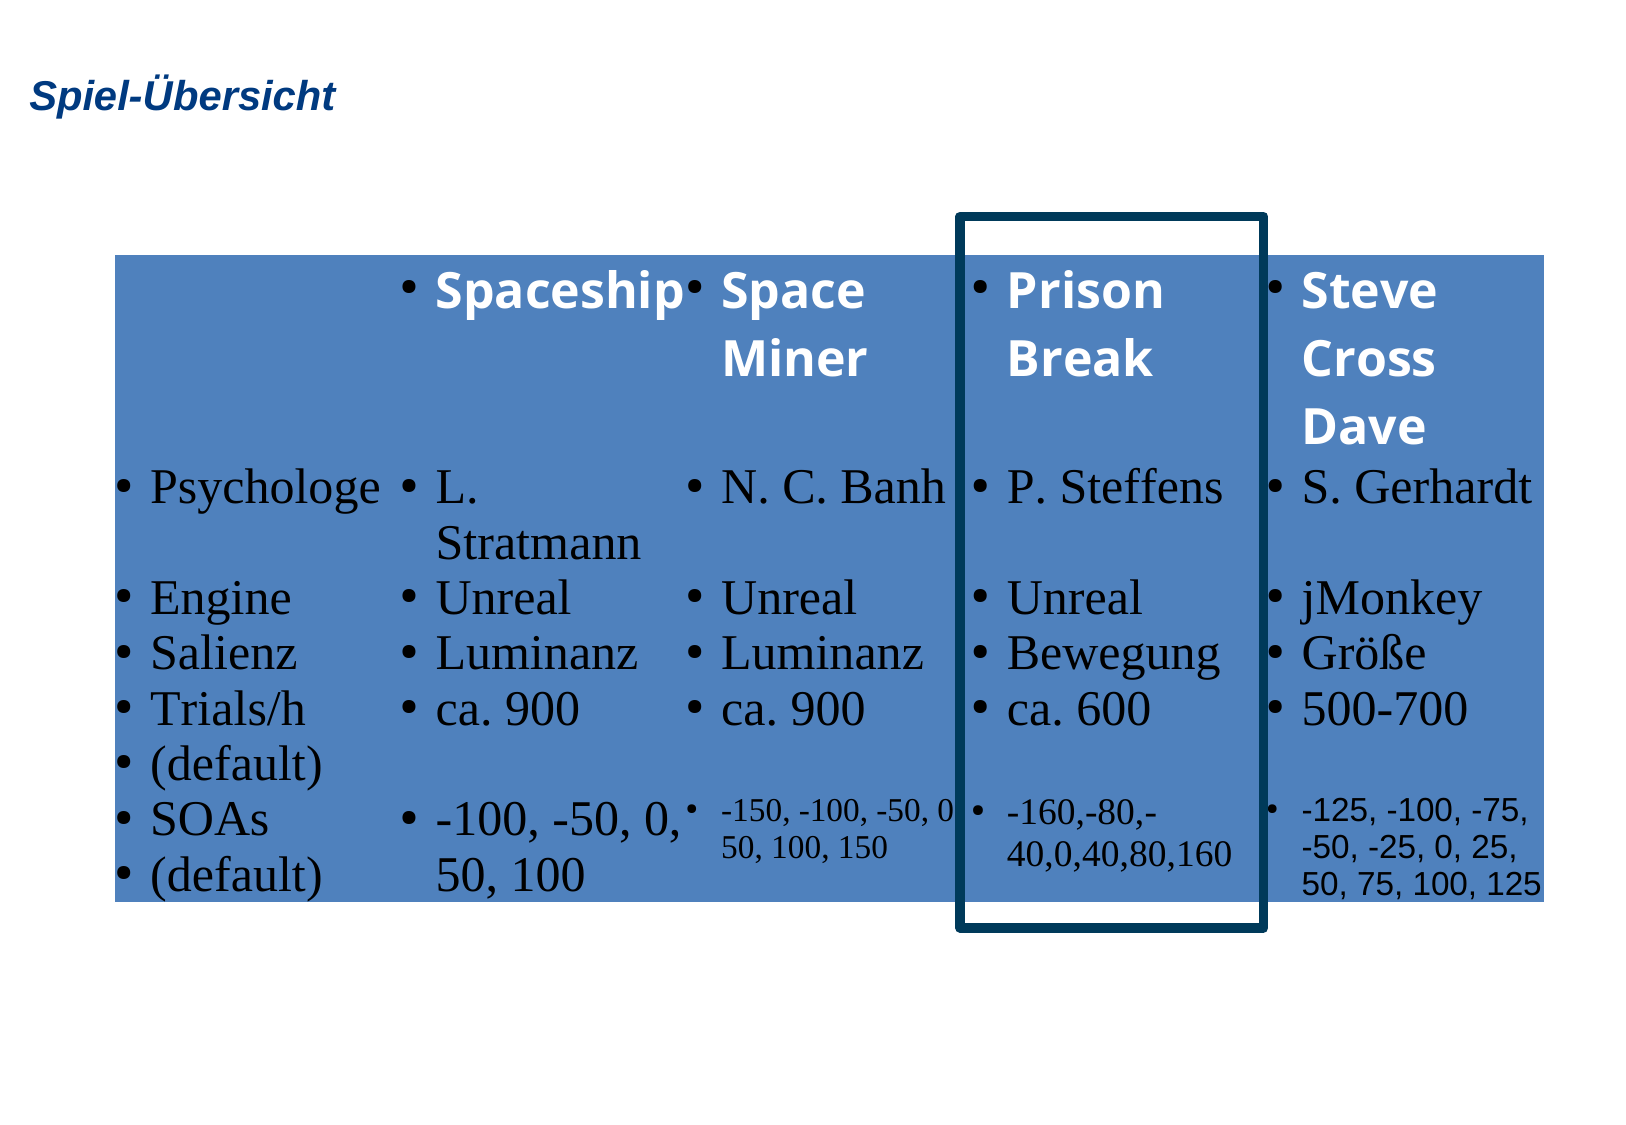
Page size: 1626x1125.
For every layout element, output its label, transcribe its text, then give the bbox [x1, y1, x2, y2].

table_cell N. C. Banh [965, 459, 971, 570]
table_cell -125, -100, -75, -50, -25, 0, 25, 50, 75, 100, 125 [1268, 791, 1544, 902]
table_cell Unreal [965, 570, 971, 625]
table_cell Engine [115, 570, 400, 625]
table_cell Unreal [400, 570, 686, 625]
table_cell L. Stratmann [400, 459, 686, 570]
table_cell jMonkey [1268, 570, 1544, 625]
table_header Space Miner [686, 255, 955, 459]
table_cell Luminanz [965, 625, 971, 681]
table_cell Psychologe [115, 459, 400, 570]
table_header Prison Break [971, 255, 1259, 459]
table_cell Unreal [686, 570, 955, 625]
table_cell Bewegung [971, 625, 1259, 681]
table_cell S. Gerhardt [1268, 459, 1544, 570]
table_cell P. Steffens [971, 459, 1259, 570]
table_cell Engine [212, 592, 222, 604]
table_cell Luminanz [686, 625, 955, 681]
table_cell ca. 900 [965, 681, 971, 791]
table_cell -100, -50, 0, 50, 100 [400, 791, 686, 902]
table_cell -150, -100, -50, 0, 50, 100, 150 [686, 791, 955, 902]
table_header [115, 255, 400, 459]
table_cell -160,-80,-40,0,40,80,160 [971, 791, 1259, 902]
table_header Space Miner [965, 255, 971, 459]
table_cell 500-700 [1268, 681, 1544, 791]
table_cell SOAs (default) [115, 791, 400, 902]
table_cell -150, -100, -50, 0, 50, 100, 150 [965, 791, 971, 902]
title Spiel-Übersicht [14, 12, 1086, 176]
table_cell N. C. Banh [686, 459, 955, 570]
table_cell Salienz [115, 625, 400, 681]
table_cell ca. 900 [686, 681, 955, 791]
table_cell Engine [211, 614, 225, 623]
table_cell Unreal [971, 570, 1259, 625]
table_cell ca. 600 [971, 681, 1259, 791]
table_cell Größe [1268, 625, 1544, 681]
table_header Steve Cross Dave [1268, 255, 1544, 459]
table_cell Luminanz [400, 625, 686, 681]
table_cell Trials/h (default) [115, 681, 400, 791]
table_cell ca. 900 [400, 681, 686, 791]
table_header Spaceship [400, 255, 686, 459]
